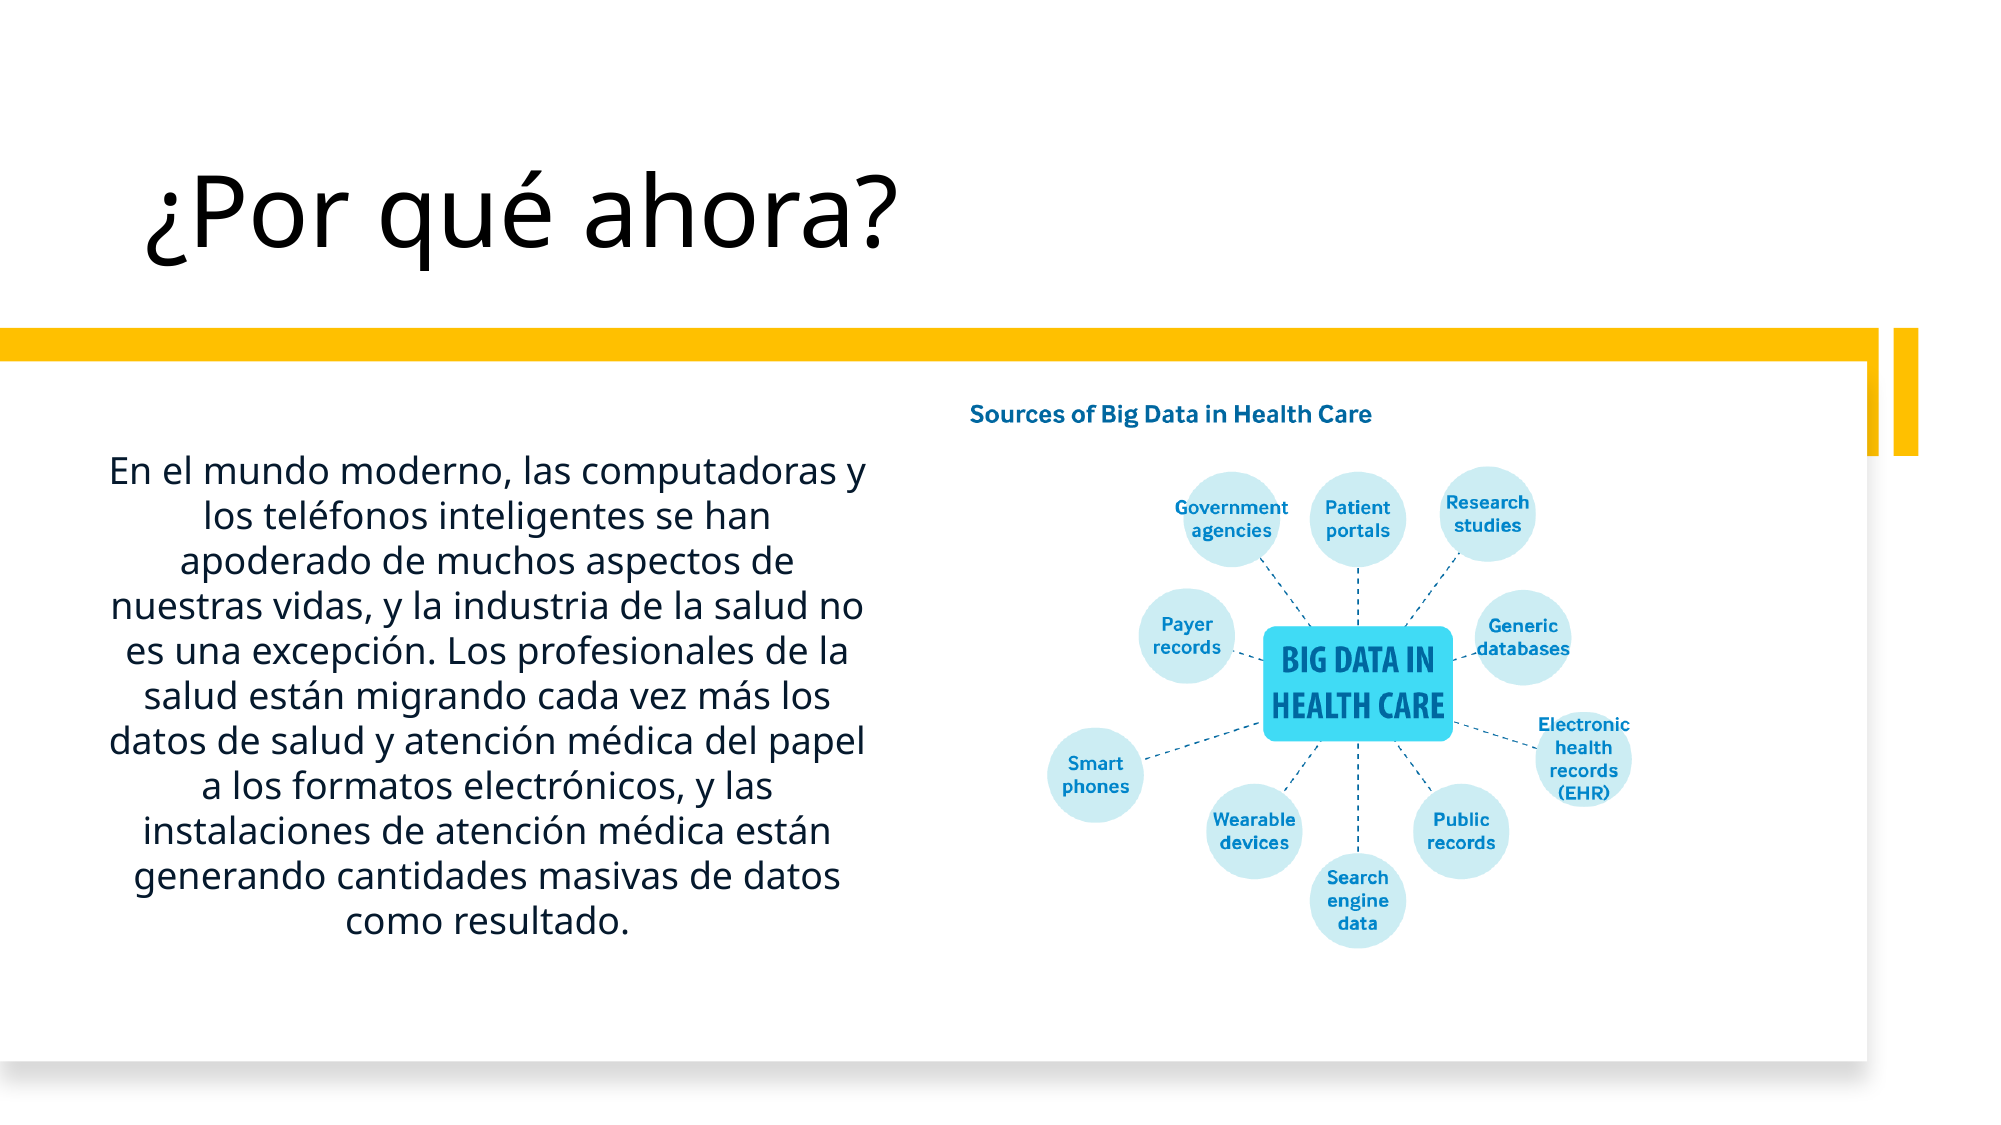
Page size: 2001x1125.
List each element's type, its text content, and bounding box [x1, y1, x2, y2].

text_box [0, 327, 1879, 1062]
text_box En el mundo moderno, las computadoras y los teléfonos inteligentes se han apoderado de muchos aspectos de nuestras vidas, y la industria de la salud no es una excepción. Los profesionales de la salud están migrando cada vez más los datos de salud y atención médica del papel a los formatos electrónicos, y las instalaciones de atención médica están generando cantidades masivas de datos como resultado. [92, 439, 883, 950]
text_box [1893, 327, 1919, 456]
picture [945, 373, 1736, 976]
title ¿Por qué ahora? [130, 63, 1782, 277]
